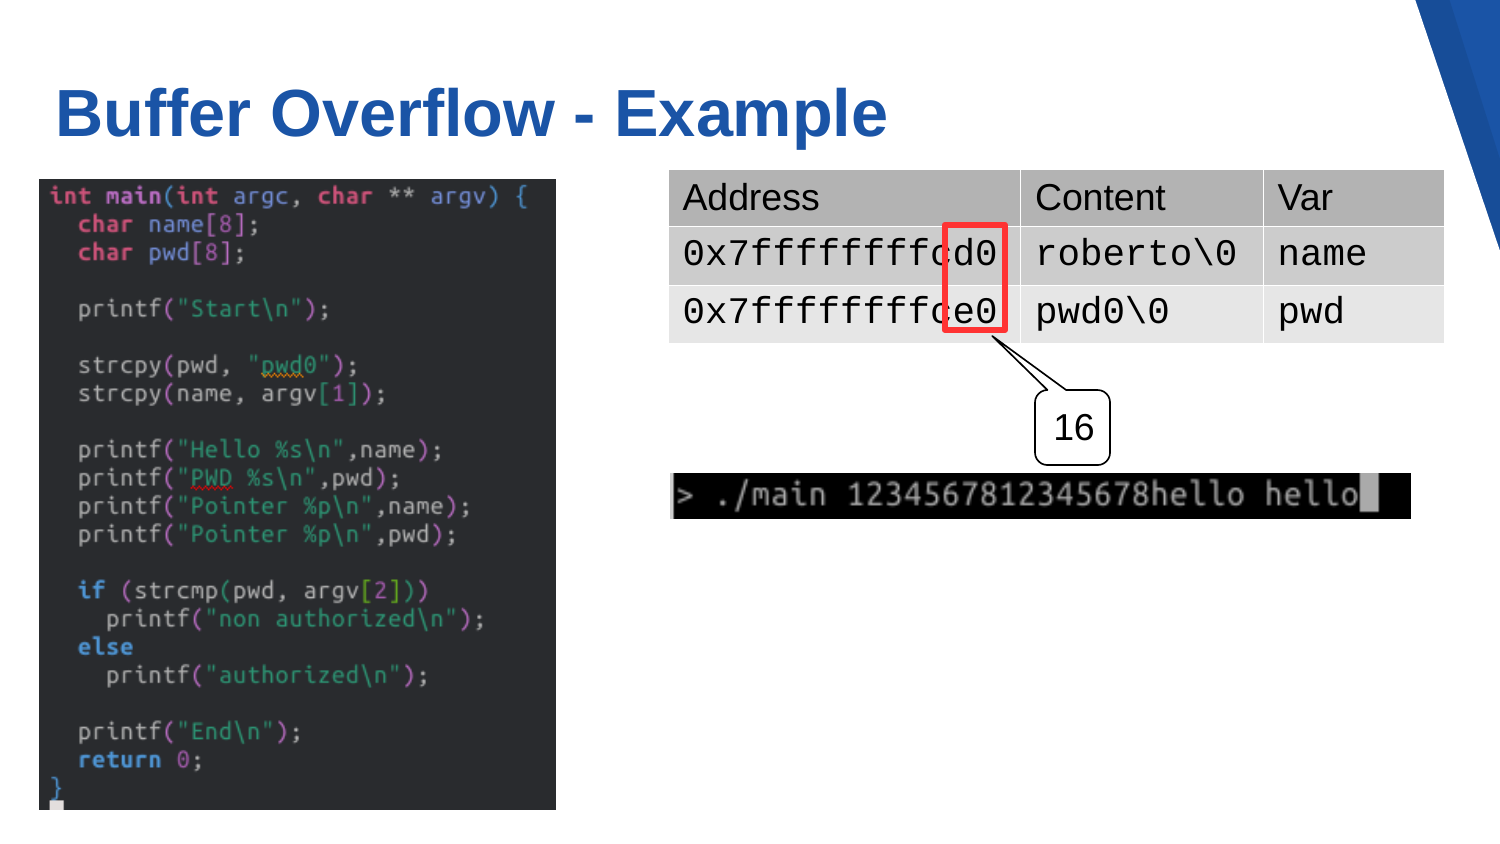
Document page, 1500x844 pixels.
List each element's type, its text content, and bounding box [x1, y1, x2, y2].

table_cell 0x7ffffffffcd0 [669, 227, 942, 285]
picture [39, 179, 556, 810]
title Buffer Overflow - Example [40, 97, 1231, 166]
table_cell 0x7ffffffffce0 [948, 286, 1002, 327]
table_cell pwd [1264, 286, 1444, 343]
table_cell name [1264, 227, 1444, 285]
text_box 16 [992, 336, 1111, 466]
table_cell pwd0\0 [1021, 286, 1263, 343]
table_header Address [669, 170, 1020, 226]
table_cell roberto\0 [1021, 227, 1263, 285]
table_header Var [1264, 170, 1444, 226]
table_cell 0x7ffffffffcd0 [1008, 227, 1020, 285]
table_cell 0x7ffffffffcd0 [948, 228, 1002, 285]
table_header Content [1021, 170, 1263, 226]
table_cell 0x7ffffffffce0 [669, 286, 1020, 343]
picture [670, 473, 1411, 519]
